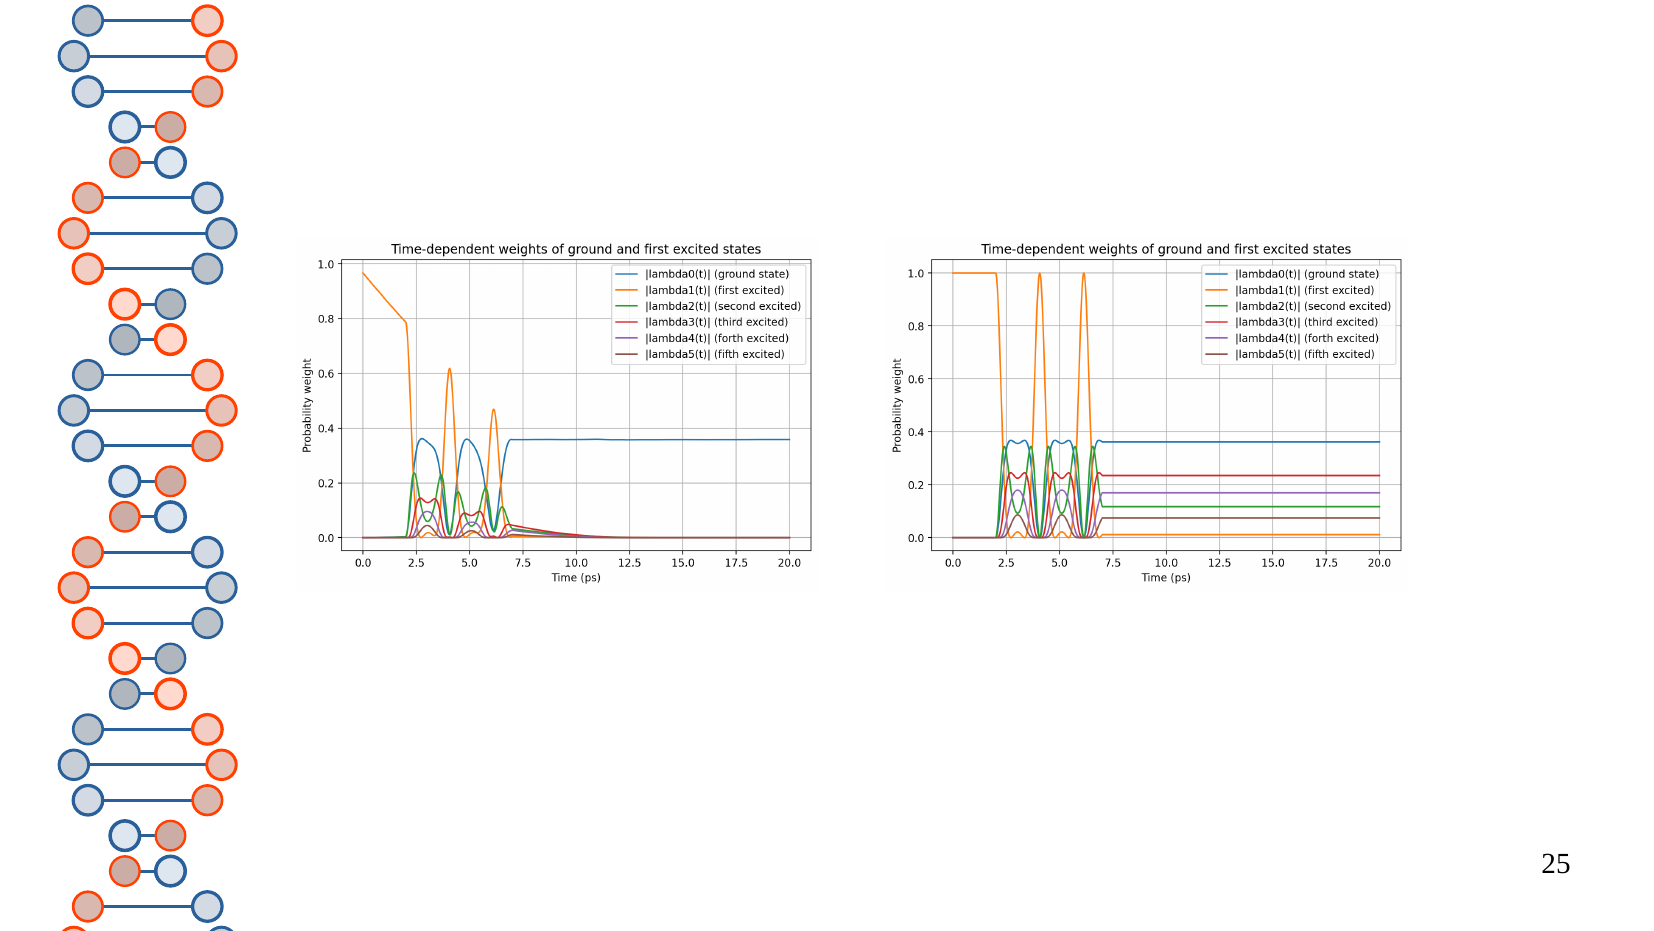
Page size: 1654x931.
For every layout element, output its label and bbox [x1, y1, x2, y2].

picture [295, 236, 818, 591]
picture [885, 236, 1408, 591]
